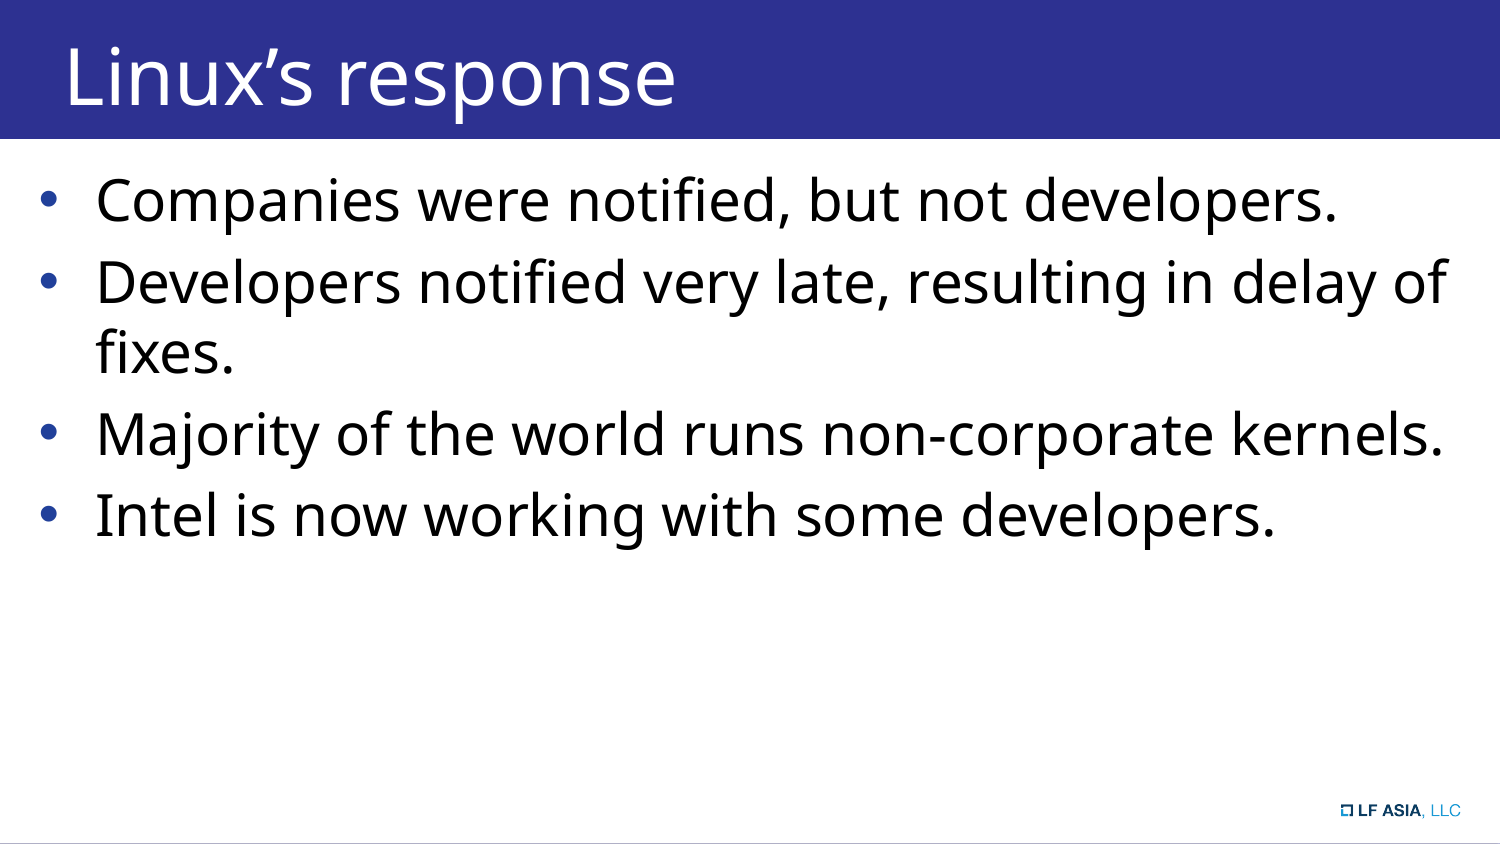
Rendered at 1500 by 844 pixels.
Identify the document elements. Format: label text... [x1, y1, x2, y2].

list Companies were notified, but not developers. Developers notified very late, resulting in delay of fixes. Majority of the world runs non-corporate kernels. Intel is now working with some developers. [23, 155, 1500, 676]
title Linux’s response [48, 7, 1425, 140]
picture [1379, 803, 1418, 820]
